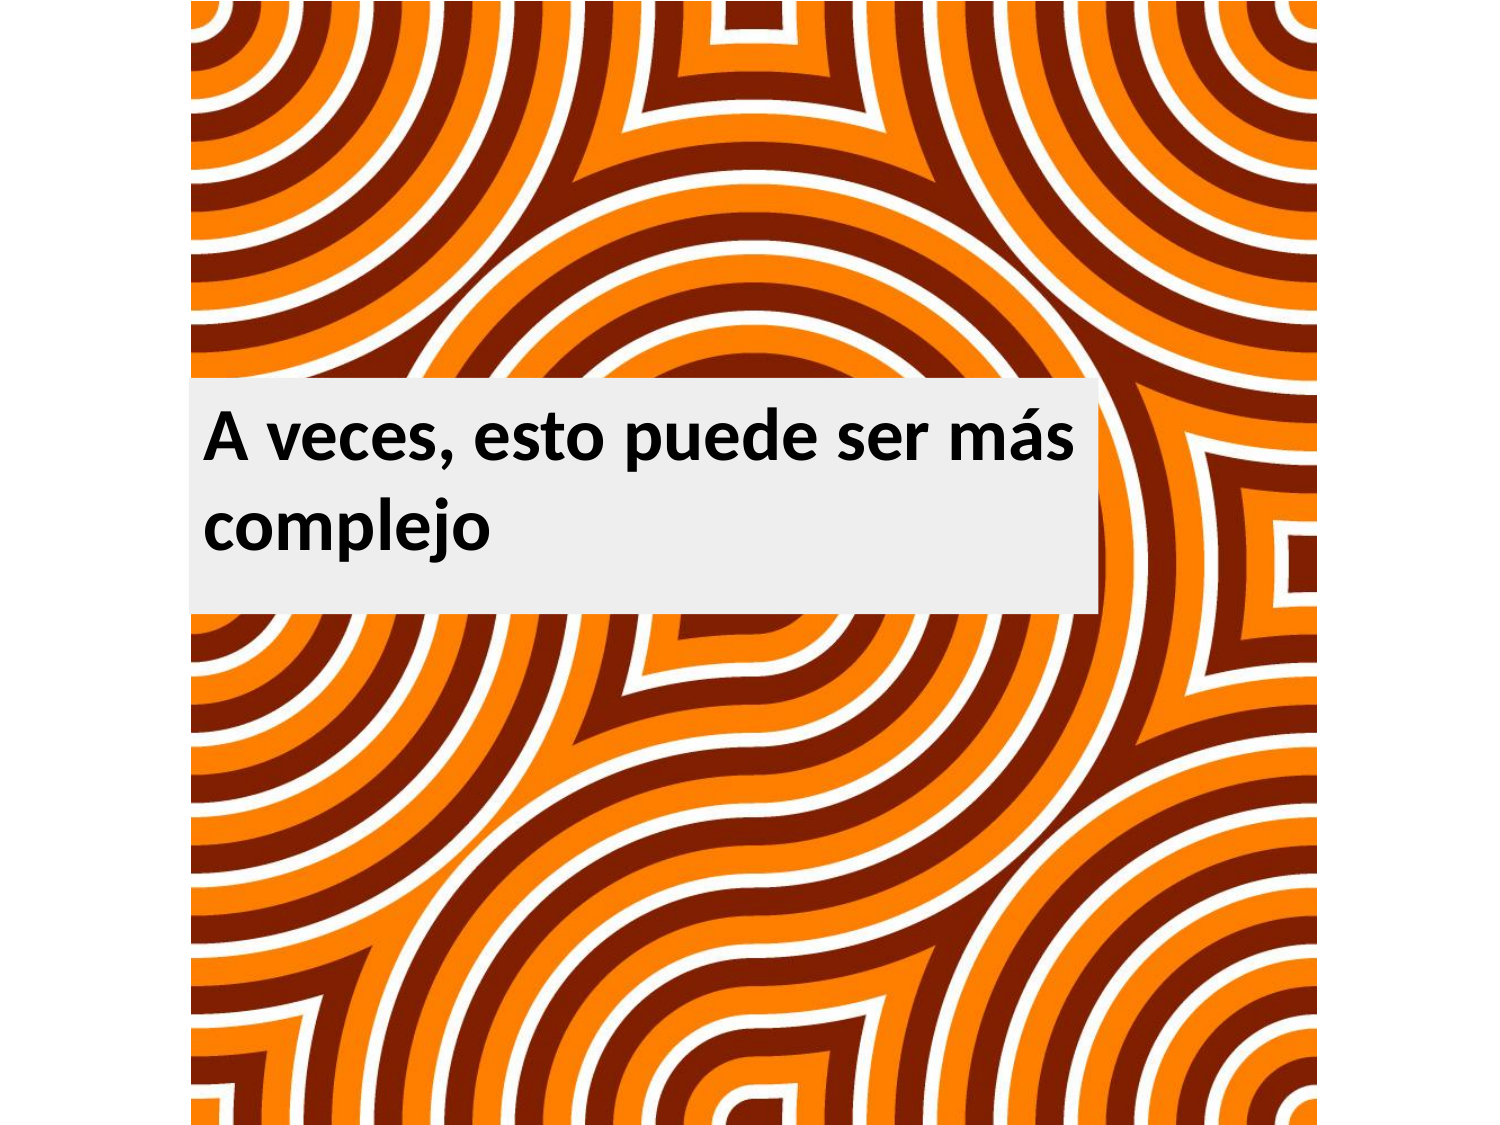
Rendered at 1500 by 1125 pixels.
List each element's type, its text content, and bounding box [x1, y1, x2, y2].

picture [191, 1, 1317, 1125]
text_box A veces, esto puede ser más complejo [188, 377, 1099, 615]
